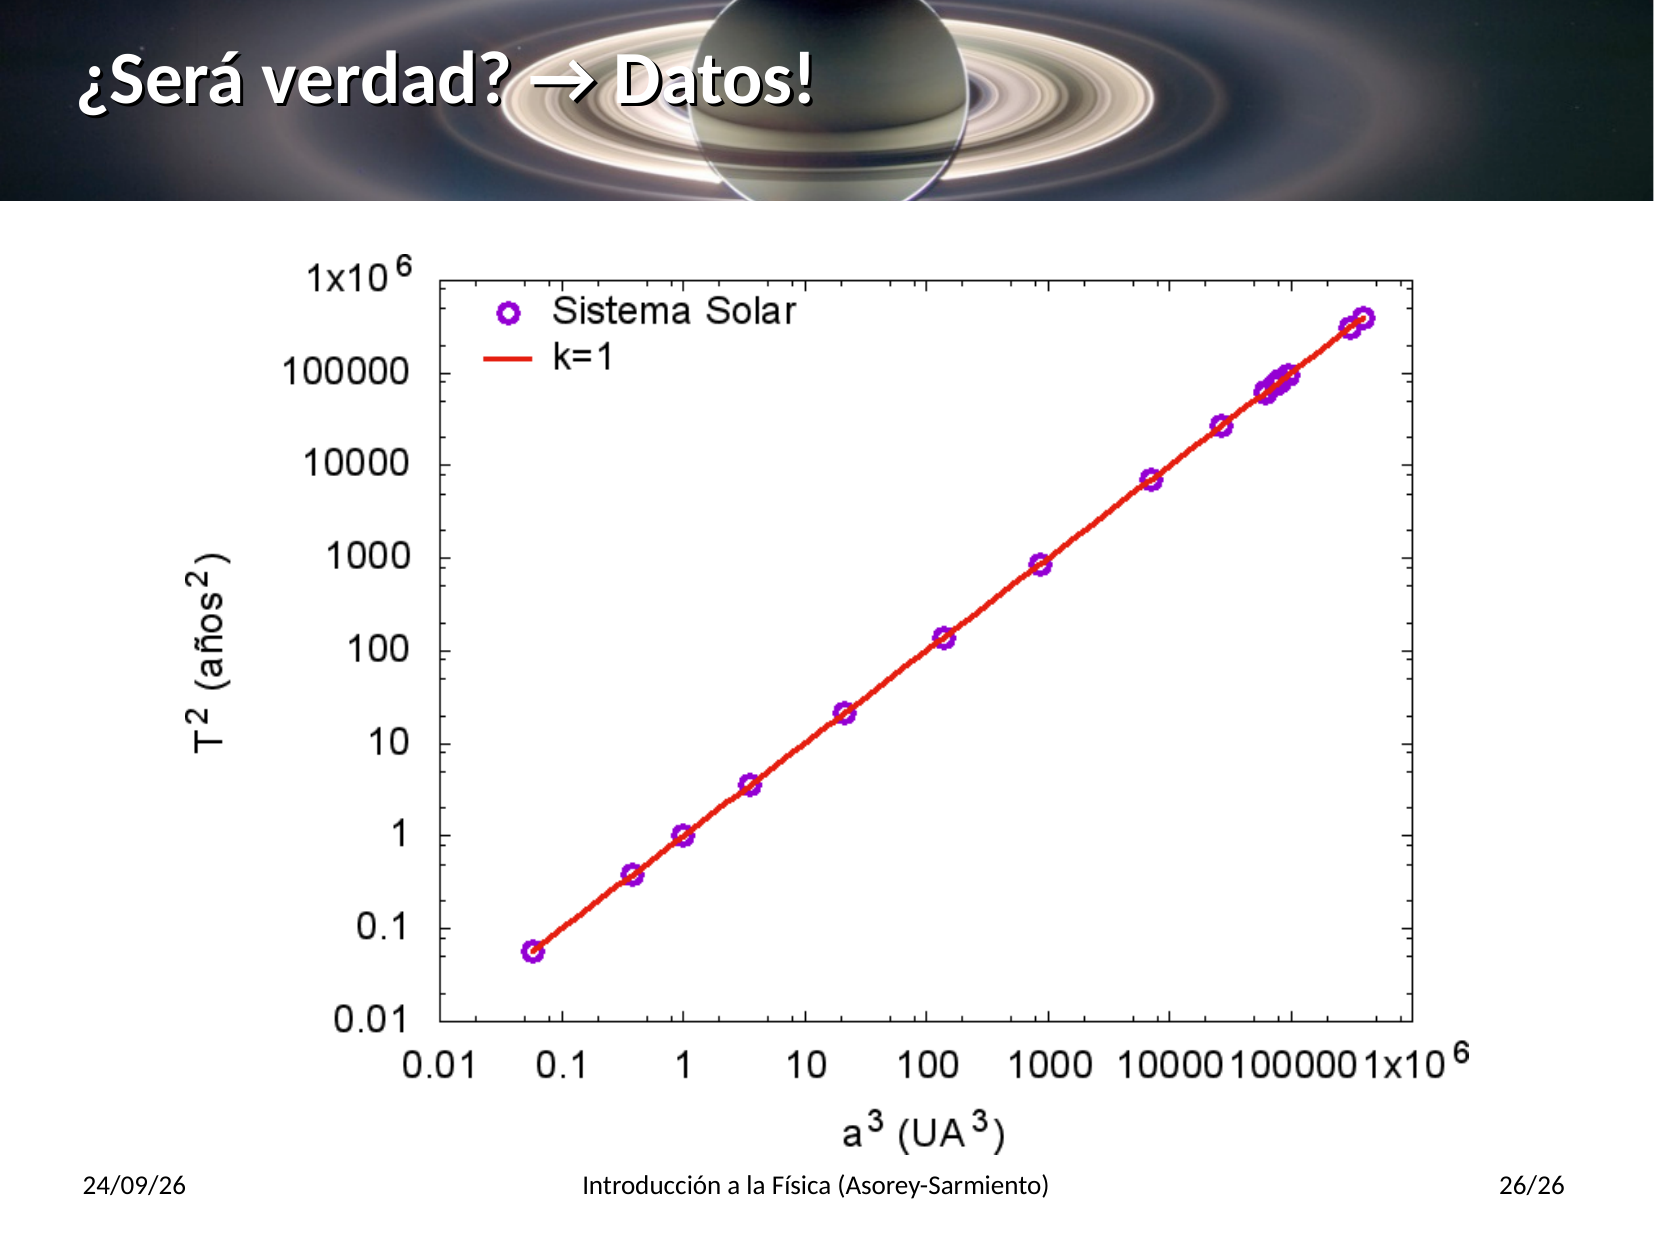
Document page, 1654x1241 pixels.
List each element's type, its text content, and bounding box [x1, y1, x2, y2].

picture [0, 0, 1654, 201]
title ¿Será verdad? → Datos! [75, 19, 1564, 151]
picture [185, 254, 1469, 1156]
